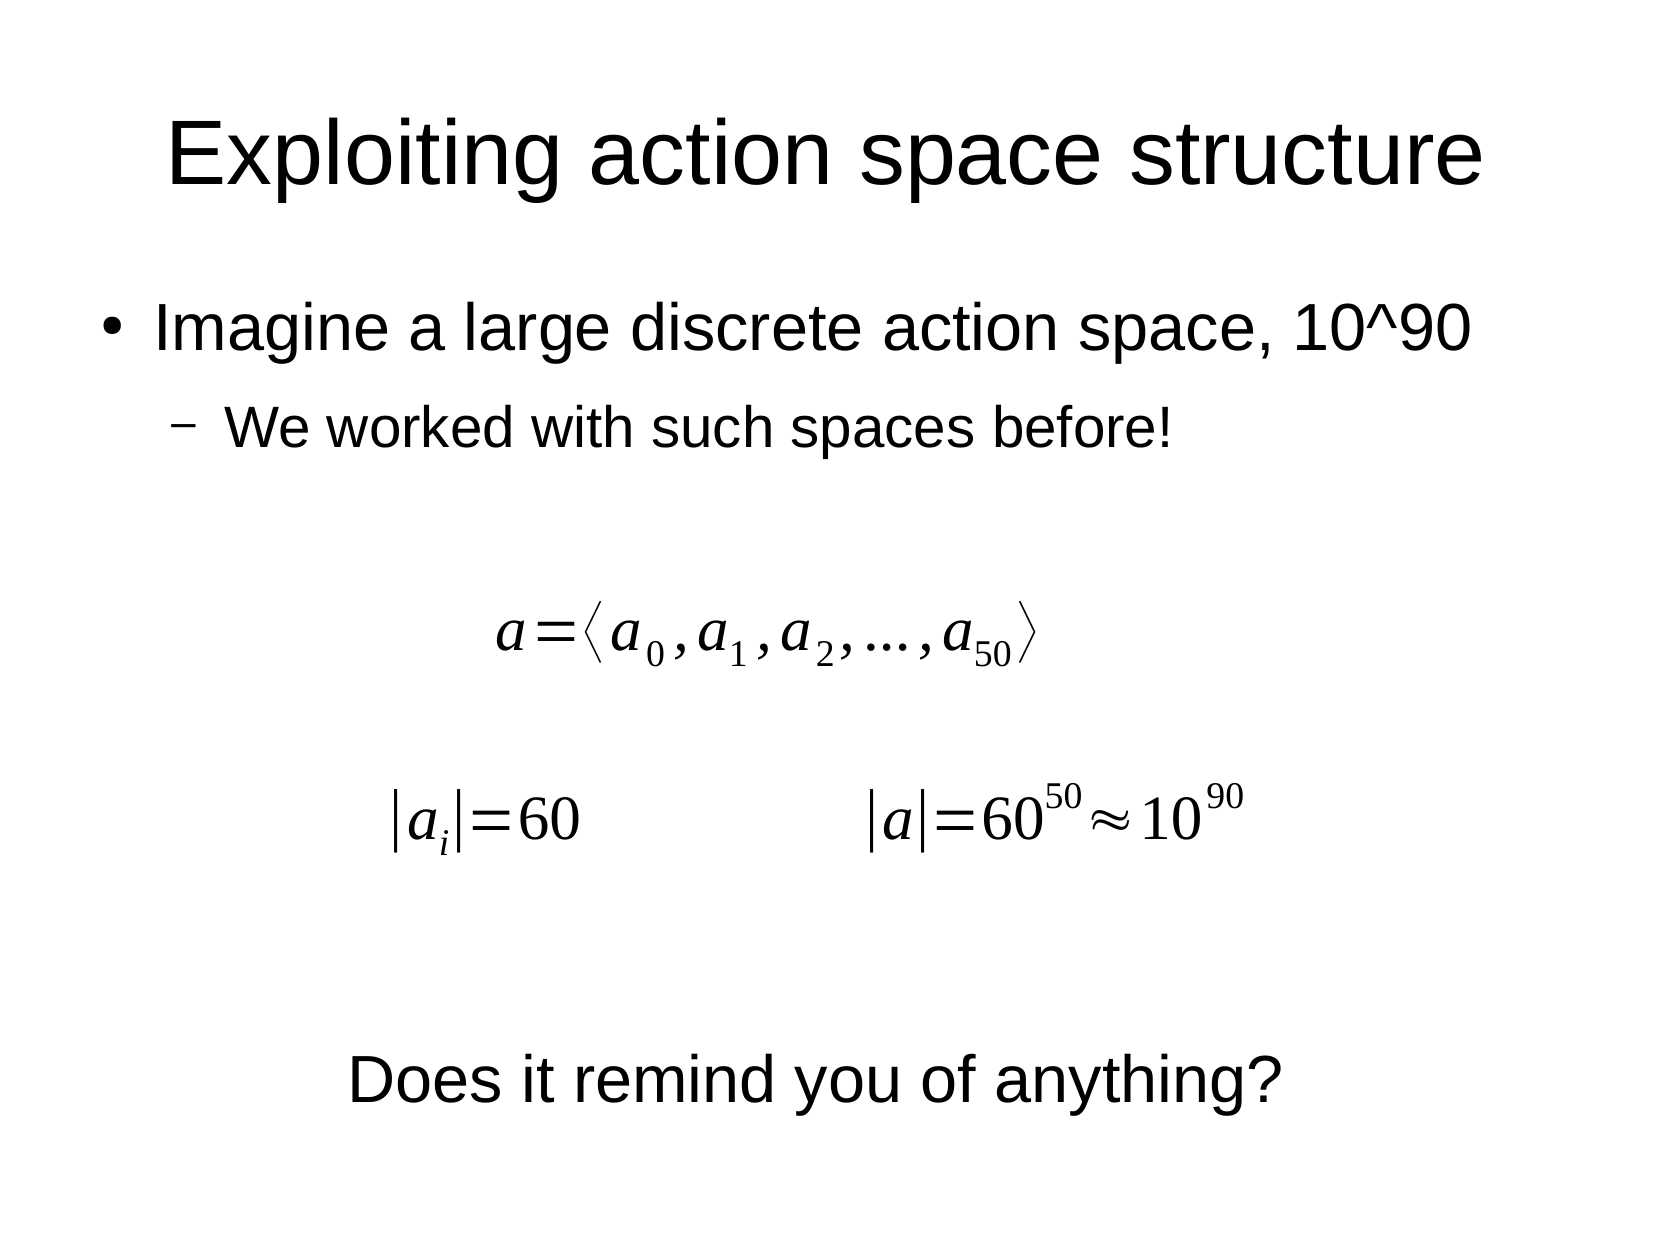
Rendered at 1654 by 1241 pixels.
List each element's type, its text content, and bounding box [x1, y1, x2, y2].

text_box Does it remind you of anything? [332, 1035, 1303, 1125]
chart [480, 595, 1056, 676]
chart [843, 772, 1259, 855]
list Imagine a large discrete action space, 10^90 We worked with such spaces before! [82, 290, 1571, 1010]
title Exploiting action space structure [82, 49, 1571, 257]
chart [367, 784, 598, 865]
